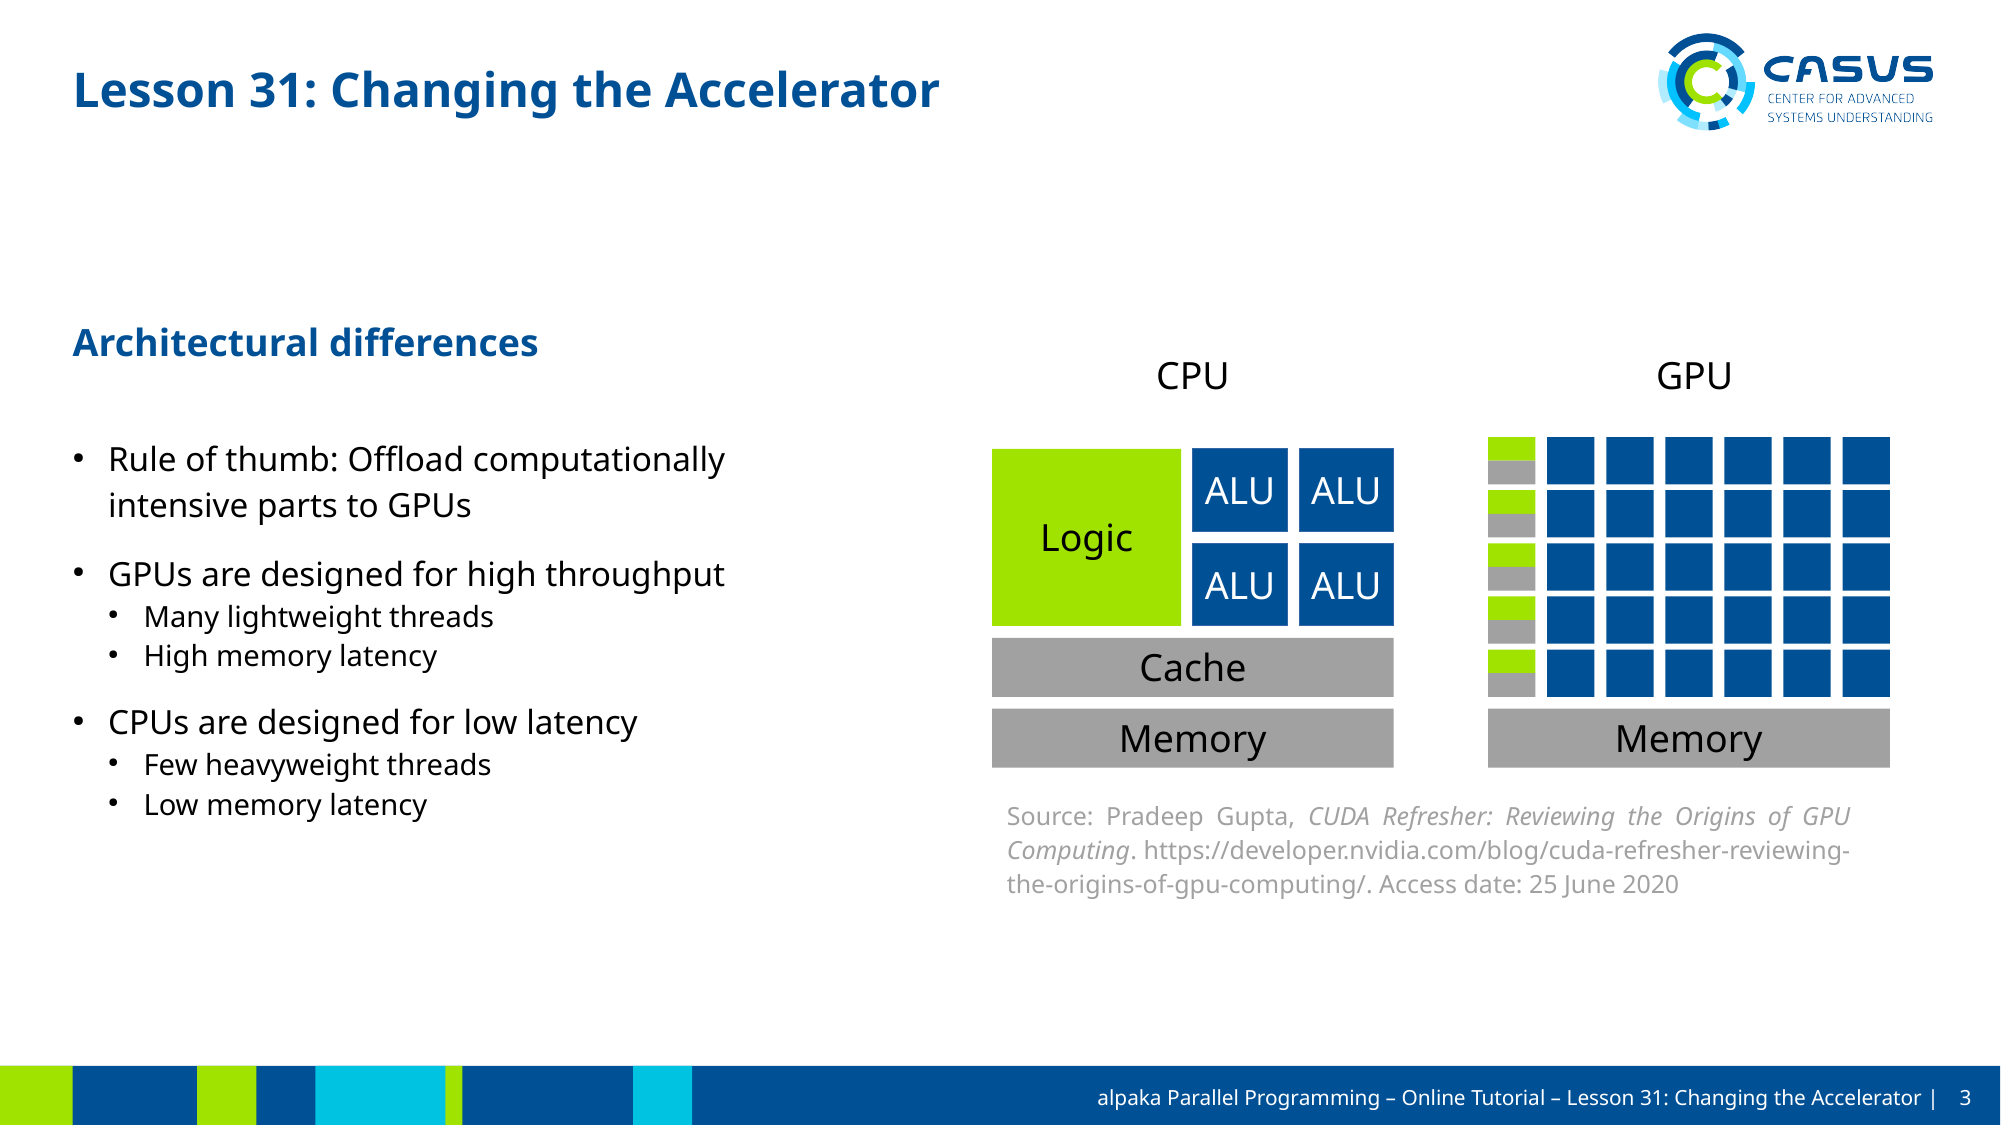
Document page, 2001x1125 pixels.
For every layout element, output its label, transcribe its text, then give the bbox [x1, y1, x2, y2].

text_box [1547, 490, 1595, 538]
text_box [1606, 649, 1654, 697]
text_box [1783, 490, 1831, 538]
text_box [1488, 490, 1536, 538]
picture [1658, 33, 1933, 131]
text_box [1665, 437, 1713, 485]
text_box [1606, 596, 1654, 644]
text_box [1724, 596, 1772, 644]
text_box [1724, 490, 1772, 538]
text_box [1783, 437, 1831, 485]
text_box Memory [992, 708, 1394, 768]
text_box ALU [1192, 448, 1288, 532]
text_box Cache [992, 637, 1394, 697]
text_box [1842, 490, 1890, 538]
title Lesson 31: Changing the Accelerator [72, 54, 1620, 123]
text_box [1842, 649, 1890, 697]
text_box [1665, 596, 1713, 644]
text_box [1665, 543, 1713, 591]
text_box [1842, 596, 1890, 644]
text_box [1783, 649, 1831, 697]
text_box [1547, 437, 1595, 485]
text_box [1488, 649, 1536, 697]
text_box Source: Pradeep Gupta, CUDA Refresher: Reviewing the Origins of GPU Computing. https://developer.nvidia.com/blog/cuda-refresher-reviewing-the-origins-of-gpu-computing/. Access date: 25 June 2020 [992, 791, 1890, 909]
text_box CPU [992, 342, 1394, 409]
text_box [1547, 649, 1595, 697]
text_box ALU [1299, 543, 1394, 626]
text_box [1488, 437, 1536, 485]
text_box GPU [1494, 342, 1896, 409]
list Architectural differences Rule of thumb: Offload computationally intensive parts to GPUs GPUs are designed for high throughput Many lightweight threads High memory latency CPUs are designed for low latency Few heavyweight threads Low memory latency [72, 316, 828, 979]
text_box [1842, 543, 1890, 591]
text_box [1724, 649, 1772, 697]
text_box [1547, 596, 1595, 644]
text_box ALU [1299, 448, 1394, 532]
text_box [1488, 543, 1536, 591]
text_box Memory [1488, 708, 1890, 768]
text_box [1488, 596, 1536, 644]
text_box [1724, 437, 1772, 485]
text_box [1606, 437, 1654, 485]
text_box [1665, 649, 1713, 697]
text_box [1783, 596, 1831, 644]
text_box [1842, 437, 1890, 485]
text_box [1724, 543, 1772, 591]
text_box [1606, 490, 1654, 538]
text_box [1547, 543, 1595, 591]
text_box ALU [1192, 543, 1288, 626]
text_box Logic [992, 448, 1182, 626]
text_box [1783, 543, 1831, 591]
text_box [1665, 490, 1713, 538]
text_box [1606, 543, 1654, 591]
